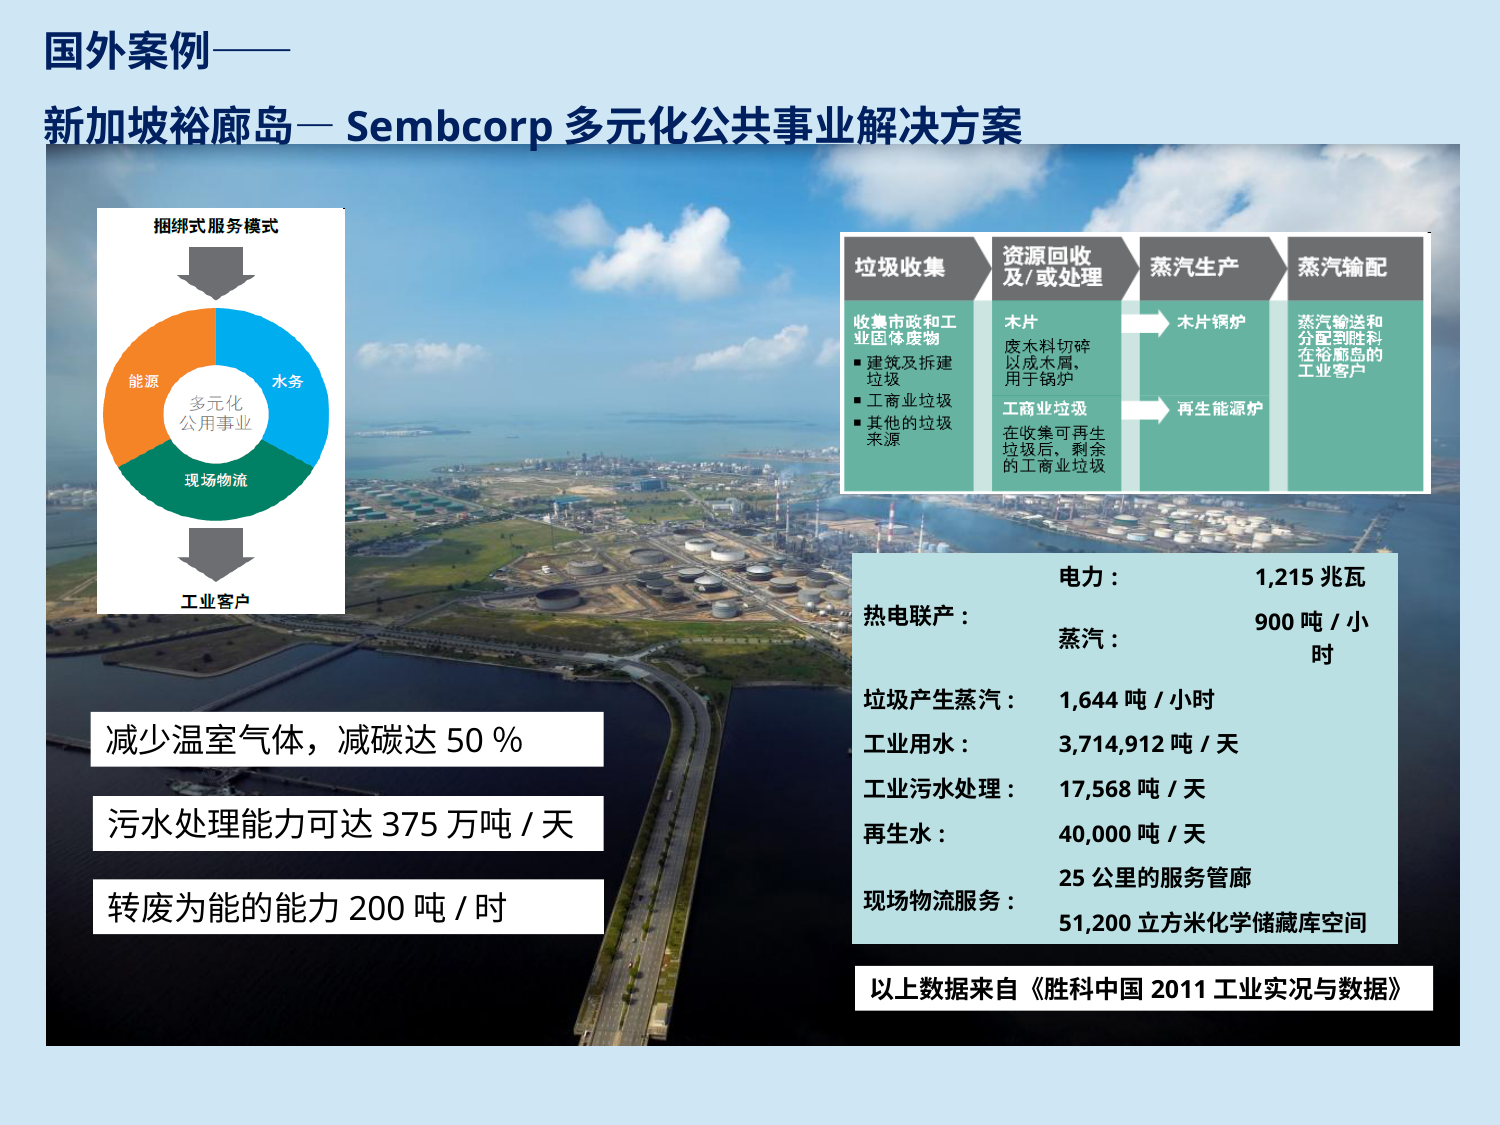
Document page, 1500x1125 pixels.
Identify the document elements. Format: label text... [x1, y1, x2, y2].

text_box 减少温室气体，减碳达50％ [90, 711, 604, 767]
table_cell 再生水: [852, 810, 1048, 855]
table_header 1,215兆瓦 [1244, 553, 1398, 598]
table_header 电力: [1048, 553, 1244, 598]
table_cell 现场物流服务: [852, 855, 1048, 944]
text_box 转废为能的能力200吨/时 [93, 879, 604, 935]
table_cell 900吨/小时 [1244, 598, 1398, 676]
table_cell 40,000吨/天 [1048, 810, 1398, 855]
text_box 以上数据来自《胜科中国2011工业实况与数据》 [855, 965, 1434, 1011]
table_cell 工业用水: [852, 721, 1048, 765]
table_cell 3,714,912吨/天 [1048, 721, 1398, 765]
text_box 污水处理能力可达375万吨/天 [92, 796, 604, 851]
table_cell 工业污水处理: [852, 765, 1048, 810]
picture [46, 144, 1460, 1047]
table_cell 垃圾产生蒸汽: [852, 676, 1048, 721]
table_cell 17,568吨/天 [1048, 765, 1398, 810]
table_cell 51,200立方米化学储藏库空间 [1048, 899, 1398, 944]
table_cell 蒸汽: [1048, 598, 1244, 676]
table_cell 1,644吨/小时 [1048, 676, 1398, 721]
text_box 国外案例—— 新加坡裕廊岛—Sembcorp多元化公共事业解决方案 [29, 0, 1039, 158]
table_header 热电联产: [852, 553, 1048, 676]
table_cell 25公里的服务管廊 [1048, 855, 1398, 899]
